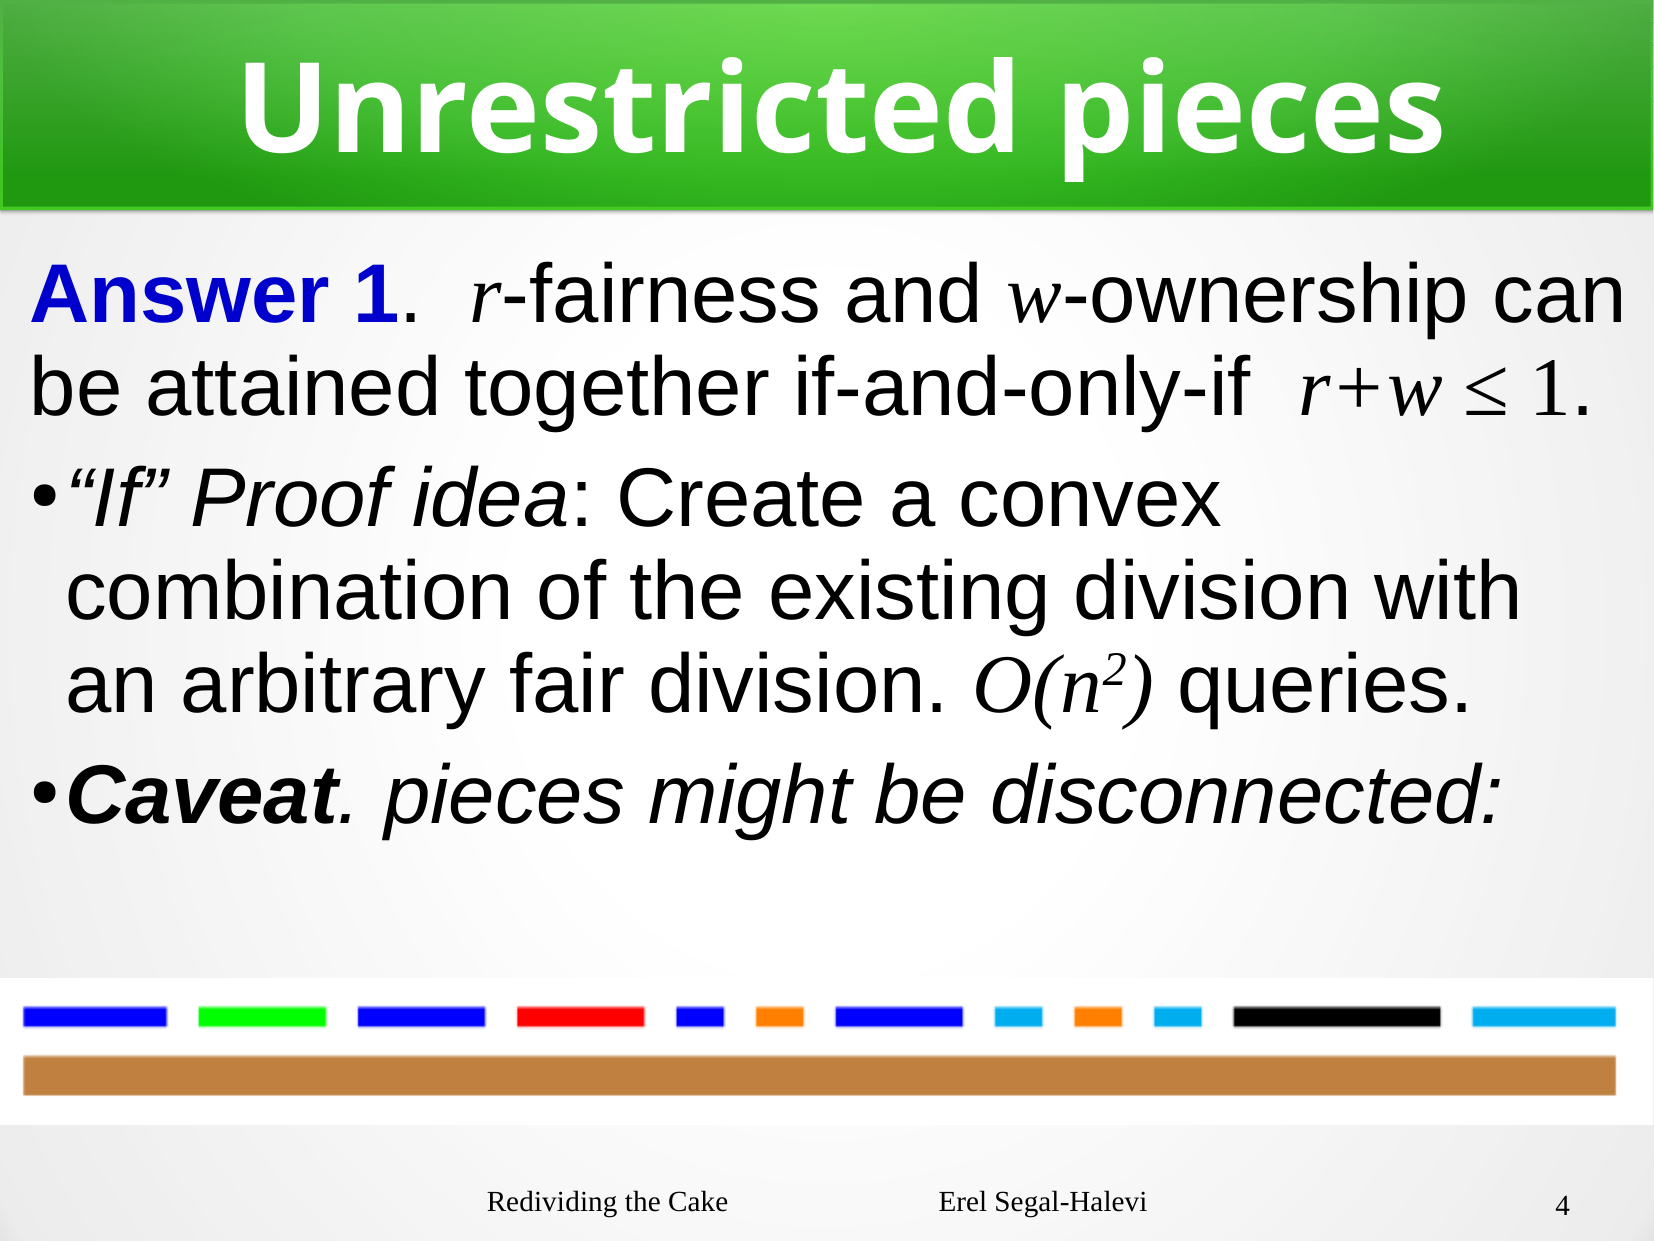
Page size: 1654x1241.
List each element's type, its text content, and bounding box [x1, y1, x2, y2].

title Unrestricted pieces [15, 0, 1654, 208]
text_box Answer 1. r-fairness and w-ownership can be attained together if-and-only-if r+w ≤ 1. “If” Proof idea: Create a convex combination of the existing division with an arbitrary fair division. O(n2) queries. Caveat. pieces might be disconnected: [15, 1126, 1651, 1241]
picture [0, 978, 1654, 1126]
text_box Answer 1. r-fairness and w-ownership can be attained together if-and-only-if r+w ≤ 1. “If” Proof idea: Create a convex combination of the existing division with an arbitrary fair division. O(n2) queries. Caveat. pieces might be disconnected: [15, 240, 1651, 978]
